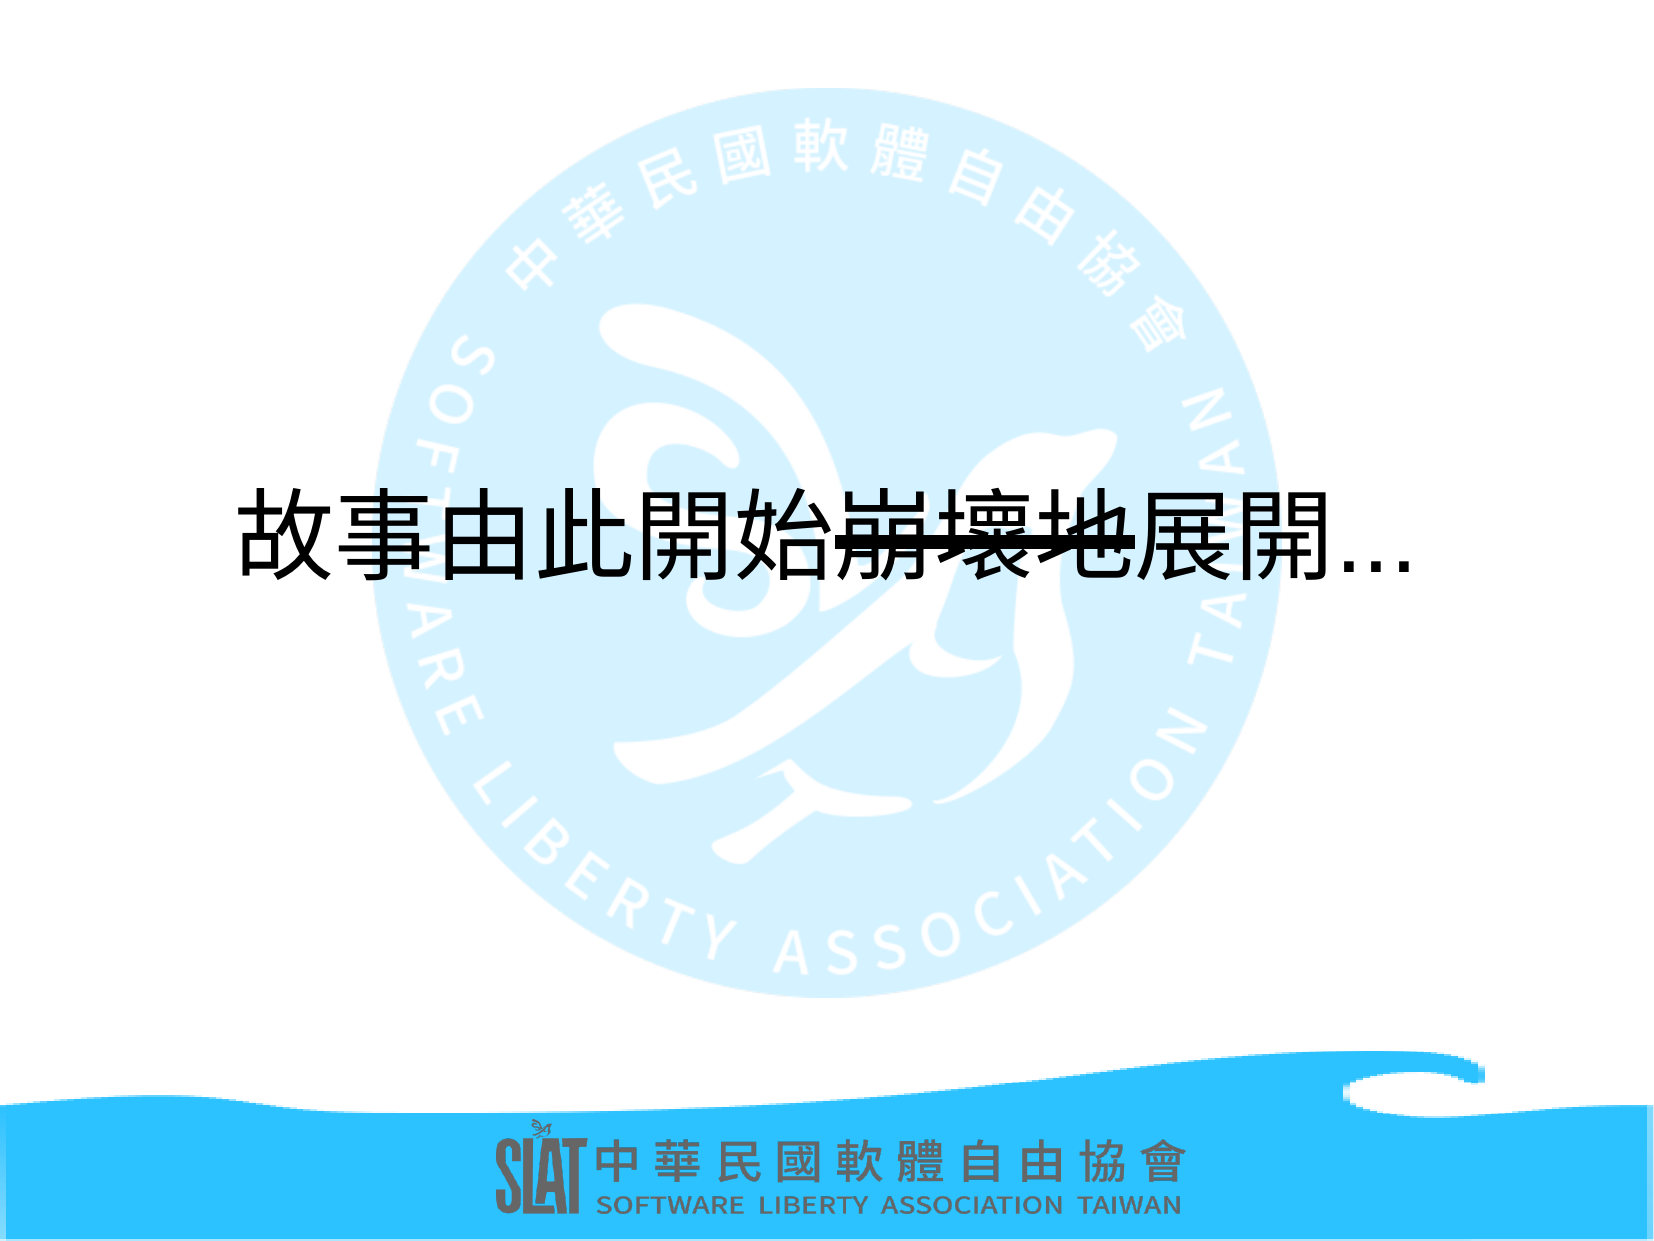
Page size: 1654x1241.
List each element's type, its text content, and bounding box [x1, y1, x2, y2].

subtitle 故事由此開始崩壞地展開... [82, 49, 1571, 1010]
picture [0, 1051, 1654, 1241]
